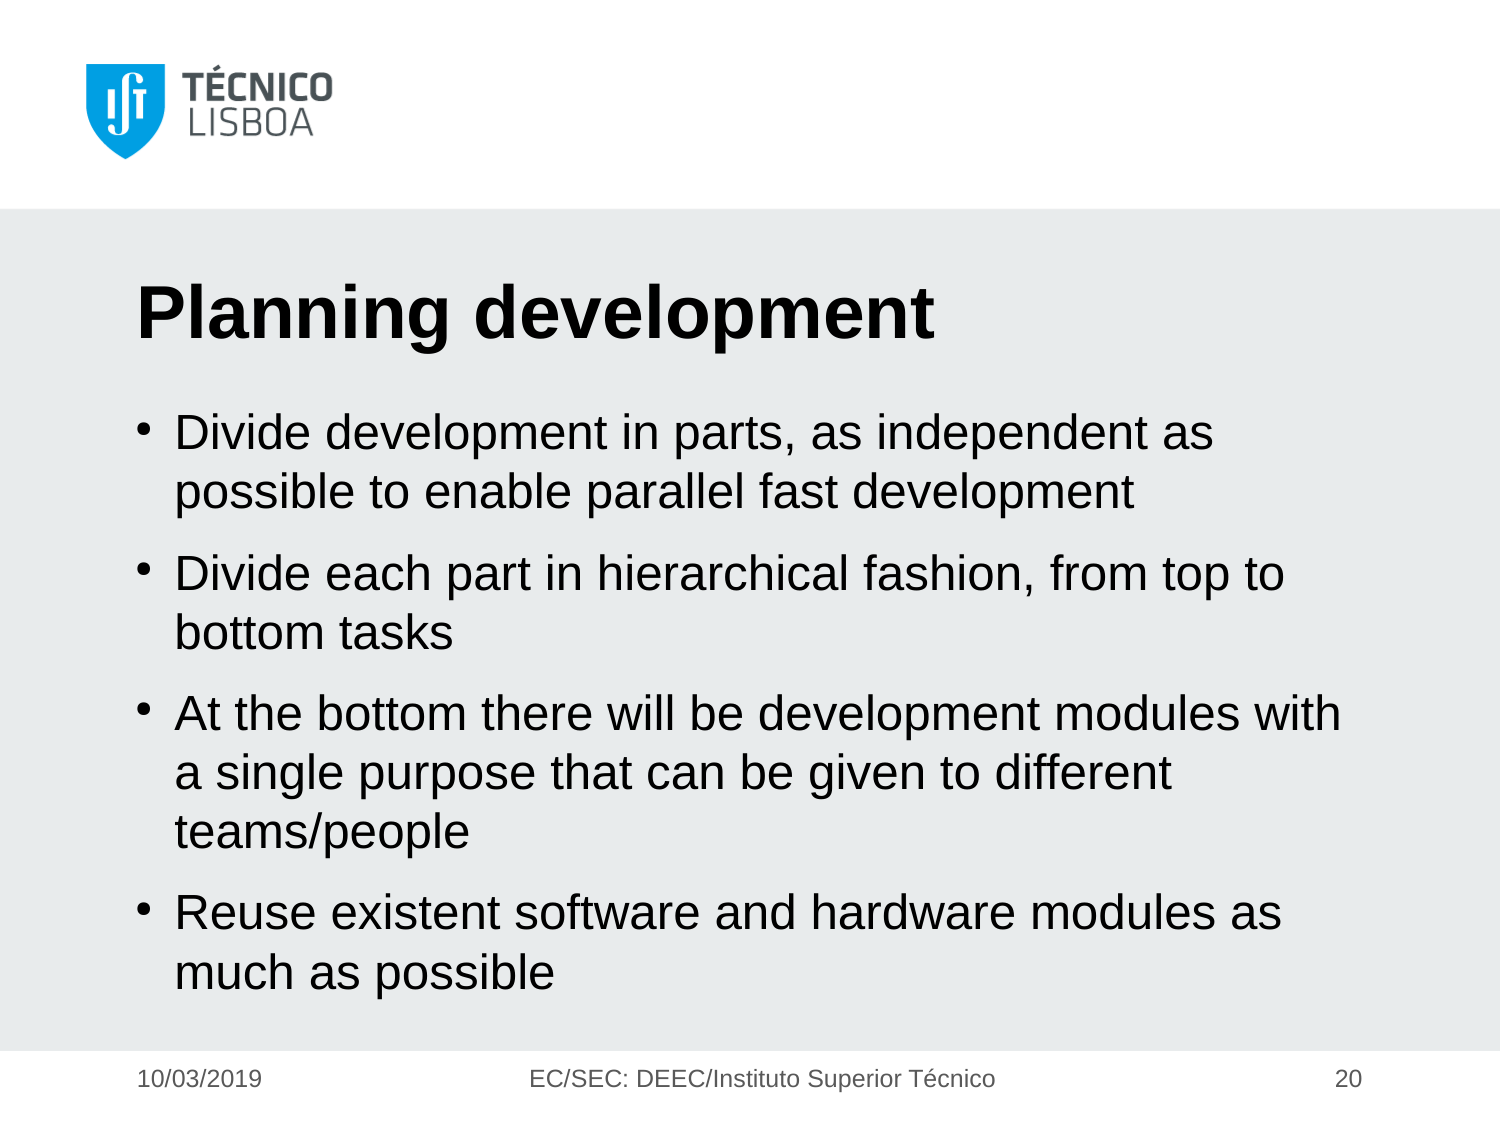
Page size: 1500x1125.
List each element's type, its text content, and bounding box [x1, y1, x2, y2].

slide_number 10/03/2019 [121, 1052, 425, 1103]
slide_number <number> [1077, 1052, 1378, 1103]
footer EC/SEC: DEEC/Instituto Superior Técnico [512, 1052, 1021, 1103]
list Divide development in parts, as independent as possible to enable parallel fast development Divide each part in hierarchical fashion, from top to bottom tasks At the bottom there will be development modules with a single purpose that can be given to different teams/people Reuse existent software and hardware modules as much as possible [121, 400, 1378, 1005]
picture [0, 0, 1500, 1125]
title Planning development [121, 237, 1378, 381]
